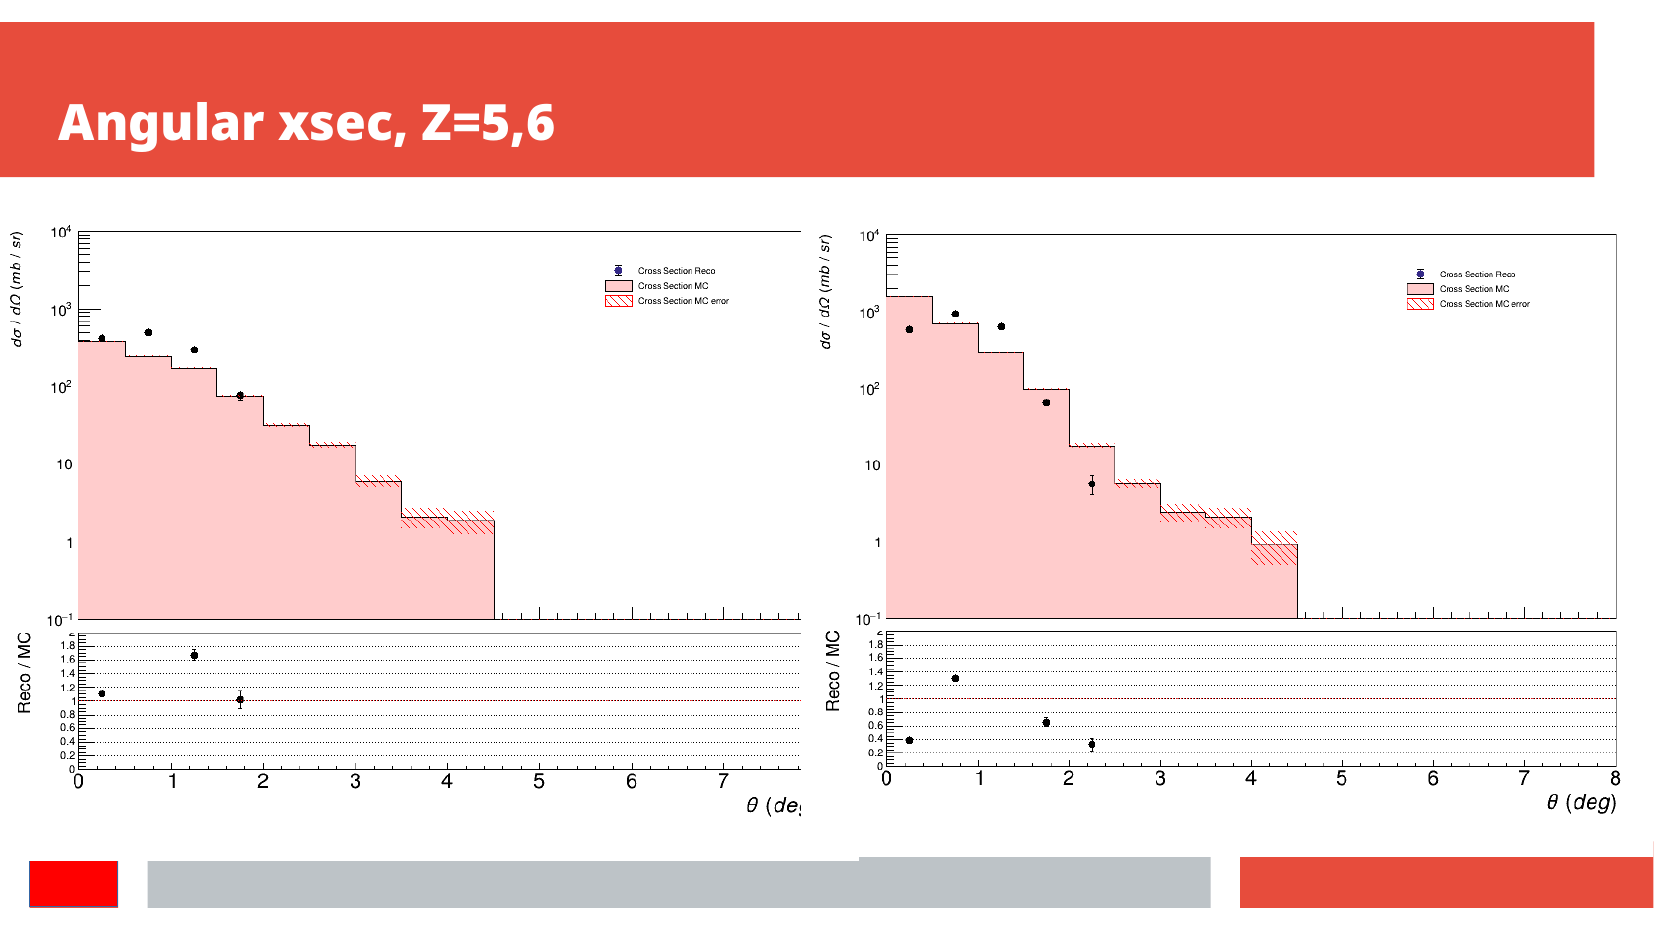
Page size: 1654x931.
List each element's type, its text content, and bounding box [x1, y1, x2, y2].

title Angular xsec, Z=5,6 [59, 44, 1595, 156]
text_box [29, 861, 118, 907]
picture [0, 208, 1654, 861]
